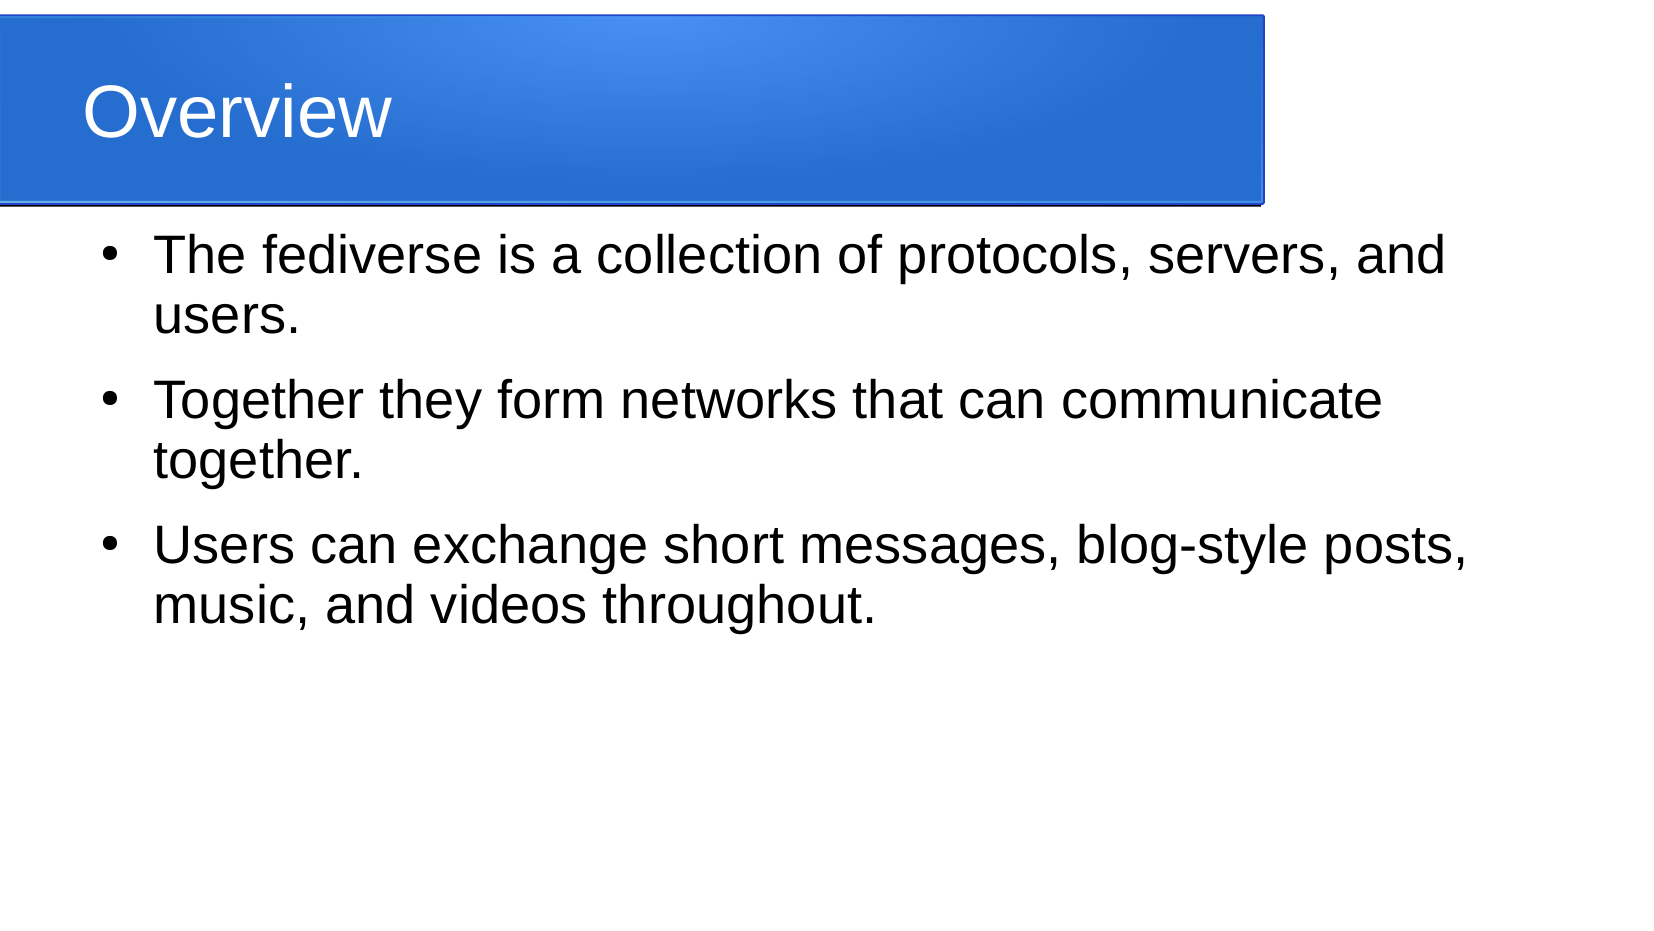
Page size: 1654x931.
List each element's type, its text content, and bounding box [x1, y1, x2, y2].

list The fediverse is a collection of protocols, servers, and users. Together they form networks that can communicate together. Users can exchange short messages, blog-style posts, music, and videos throughout. [82, 224, 1571, 764]
title Overview [82, 35, 1235, 189]
